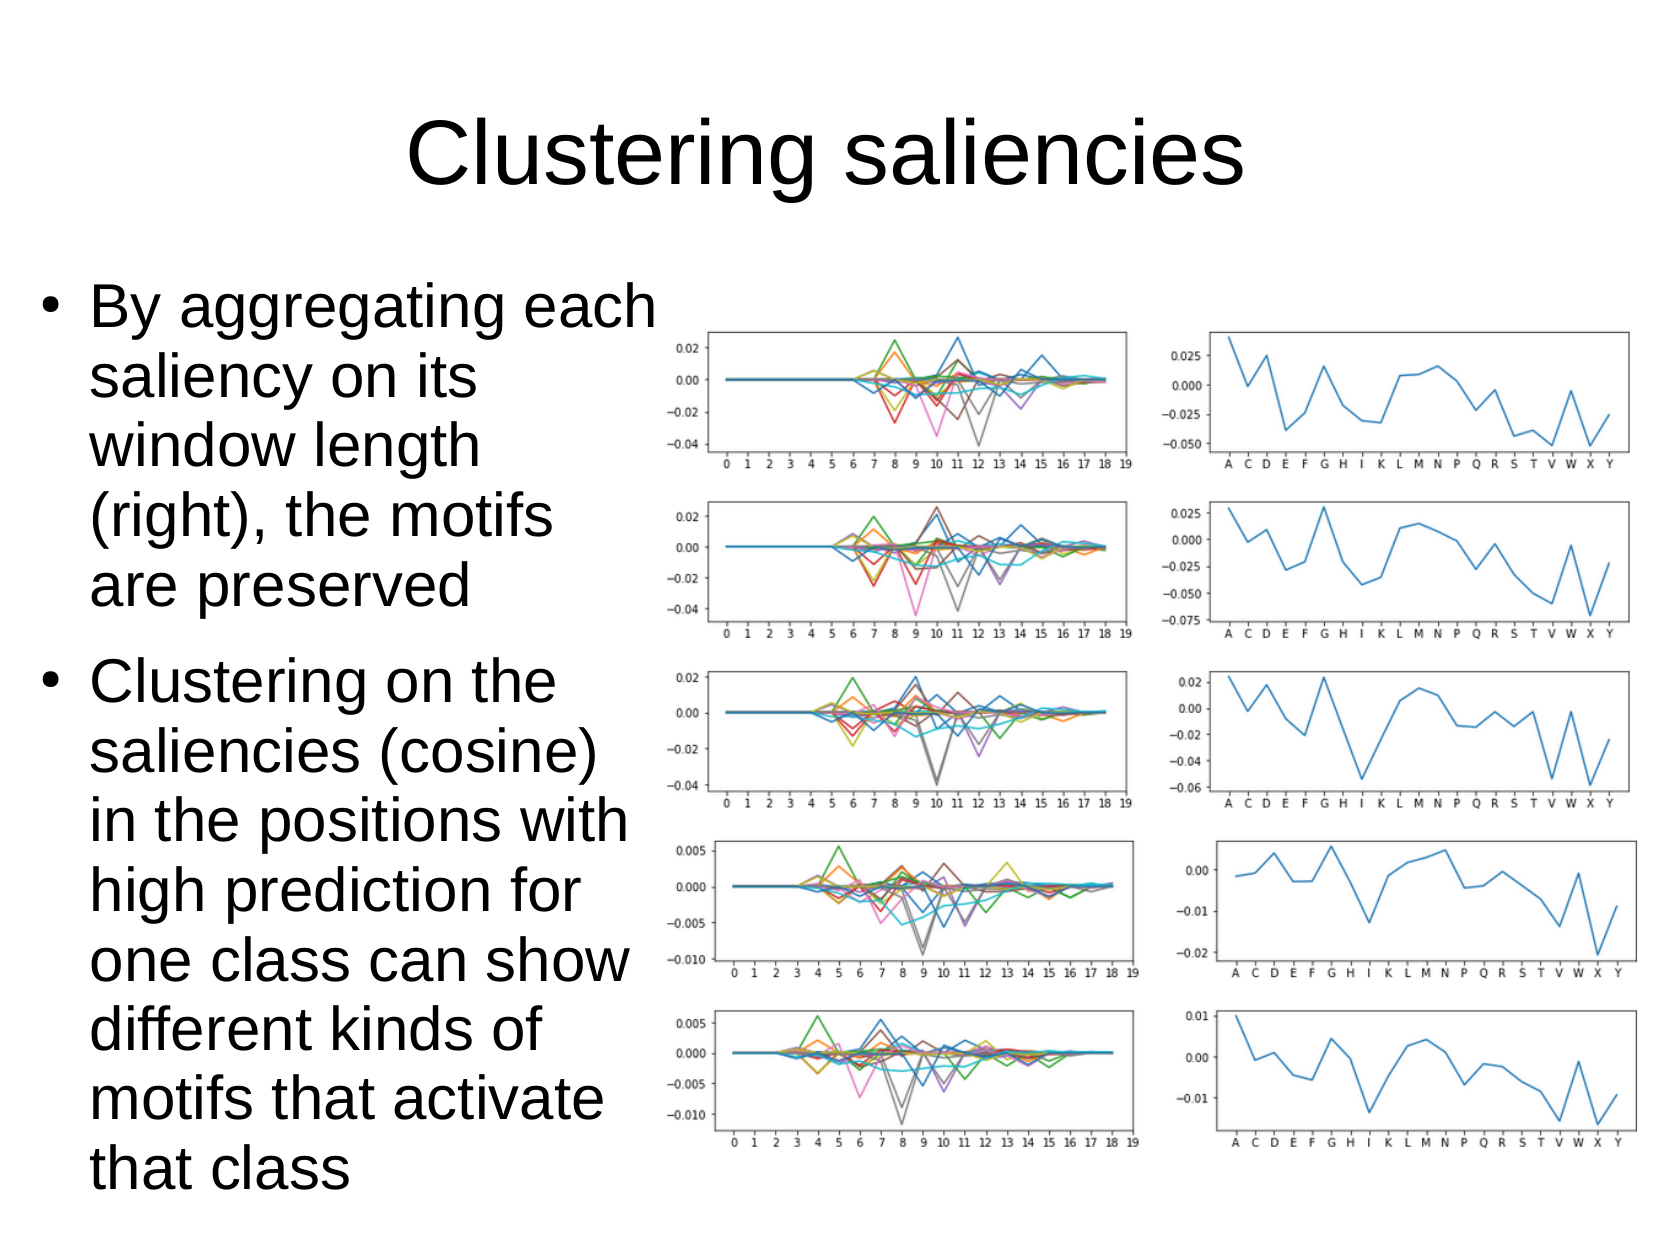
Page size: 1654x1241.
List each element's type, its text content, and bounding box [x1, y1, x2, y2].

list By aggregating each saliency on its window length (right), the motifs are preserved Clustering on the saliencies (cosine) in the positions with high prediction for one class can show different kinds of motifs that activate that class [23, 271, 662, 1217]
title Clustering saliencies [82, 49, 1571, 257]
picture [661, 327, 1642, 1158]
